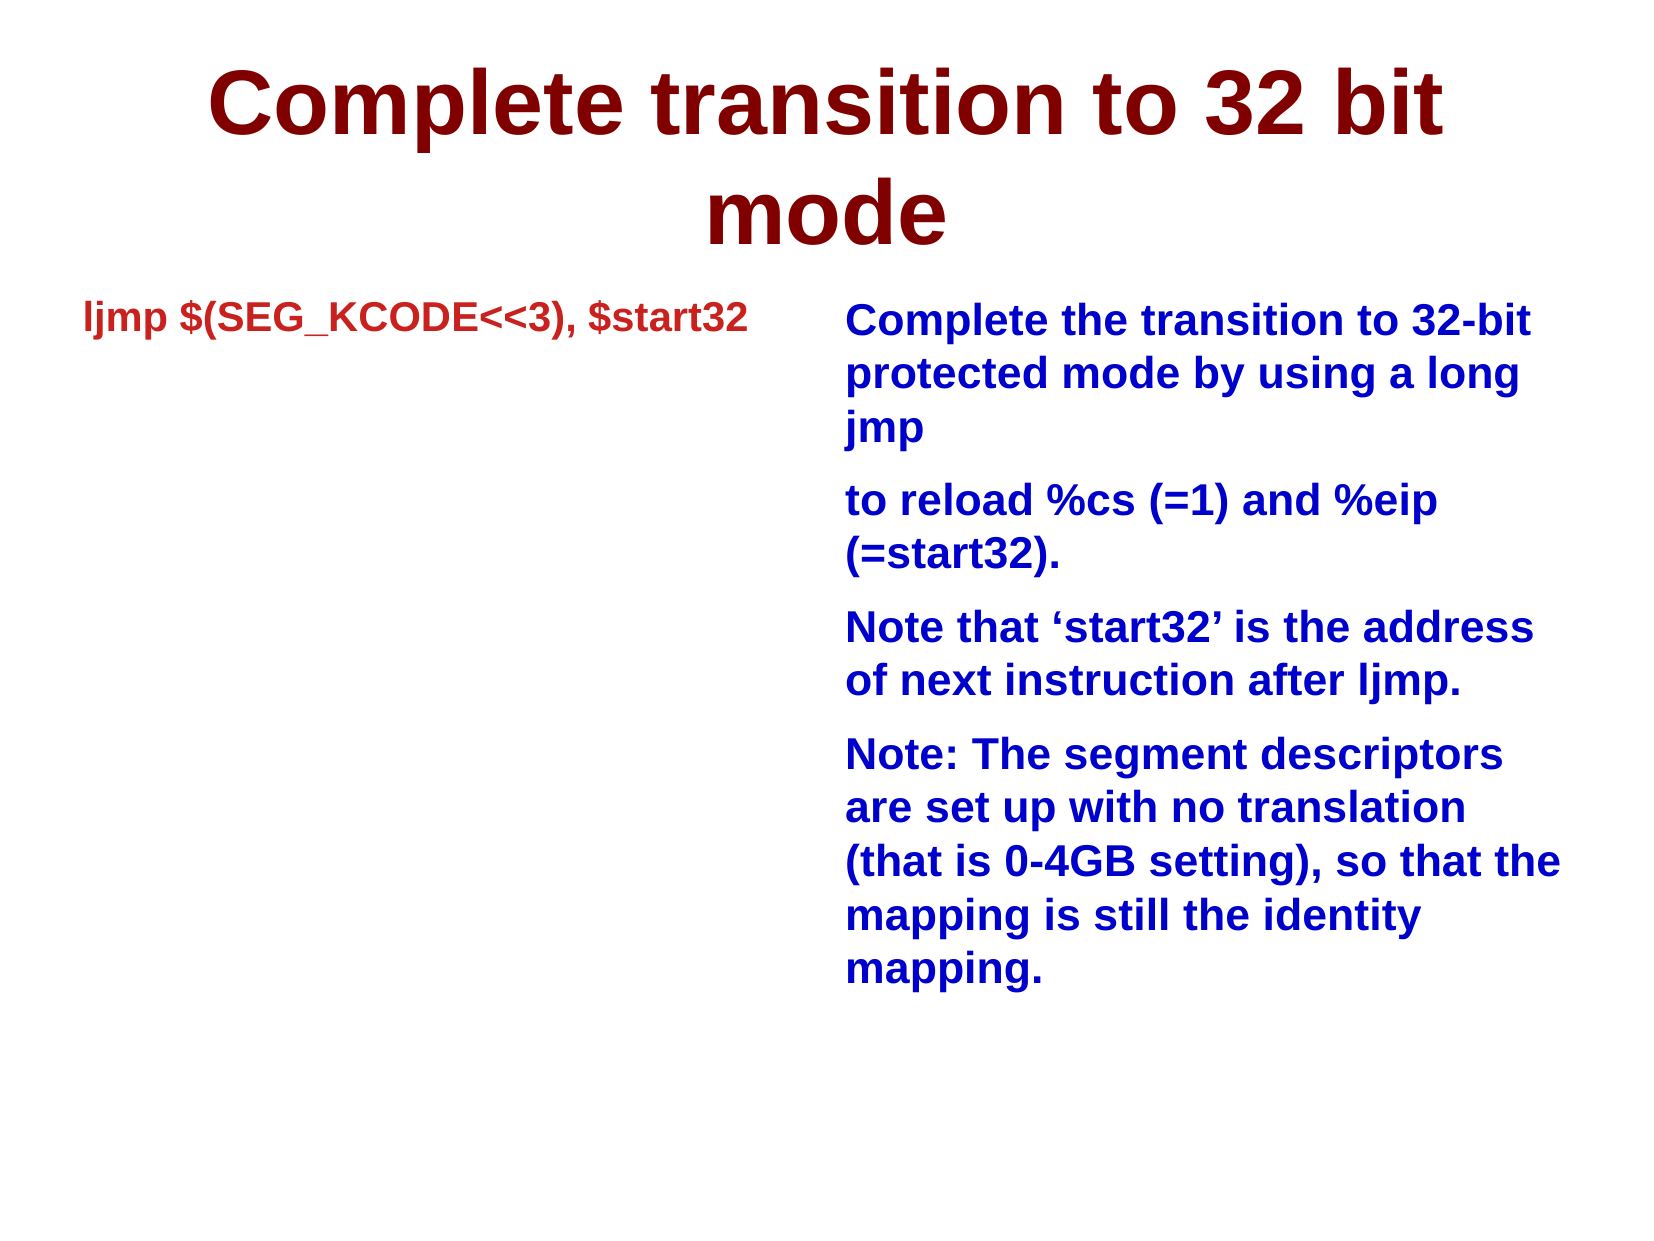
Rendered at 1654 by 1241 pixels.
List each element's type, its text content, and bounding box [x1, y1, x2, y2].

title Complete transition to 32 bit mode [82, 49, 1571, 257]
list Complete the transition to 32-bit protected mode by using a long jmp to reload %cs (=1) and %eip (=start32). Note that ‘start32’ is the address of next instruction after ljmp. Note: The segment descriptors are set up with no translation (that is 0-4GB setting), so that the mapping is still the identity mapping. [845, 290, 1572, 1010]
list ljmp $(SEG_KCODE<<3), $start32 [82, 290, 809, 1010]
